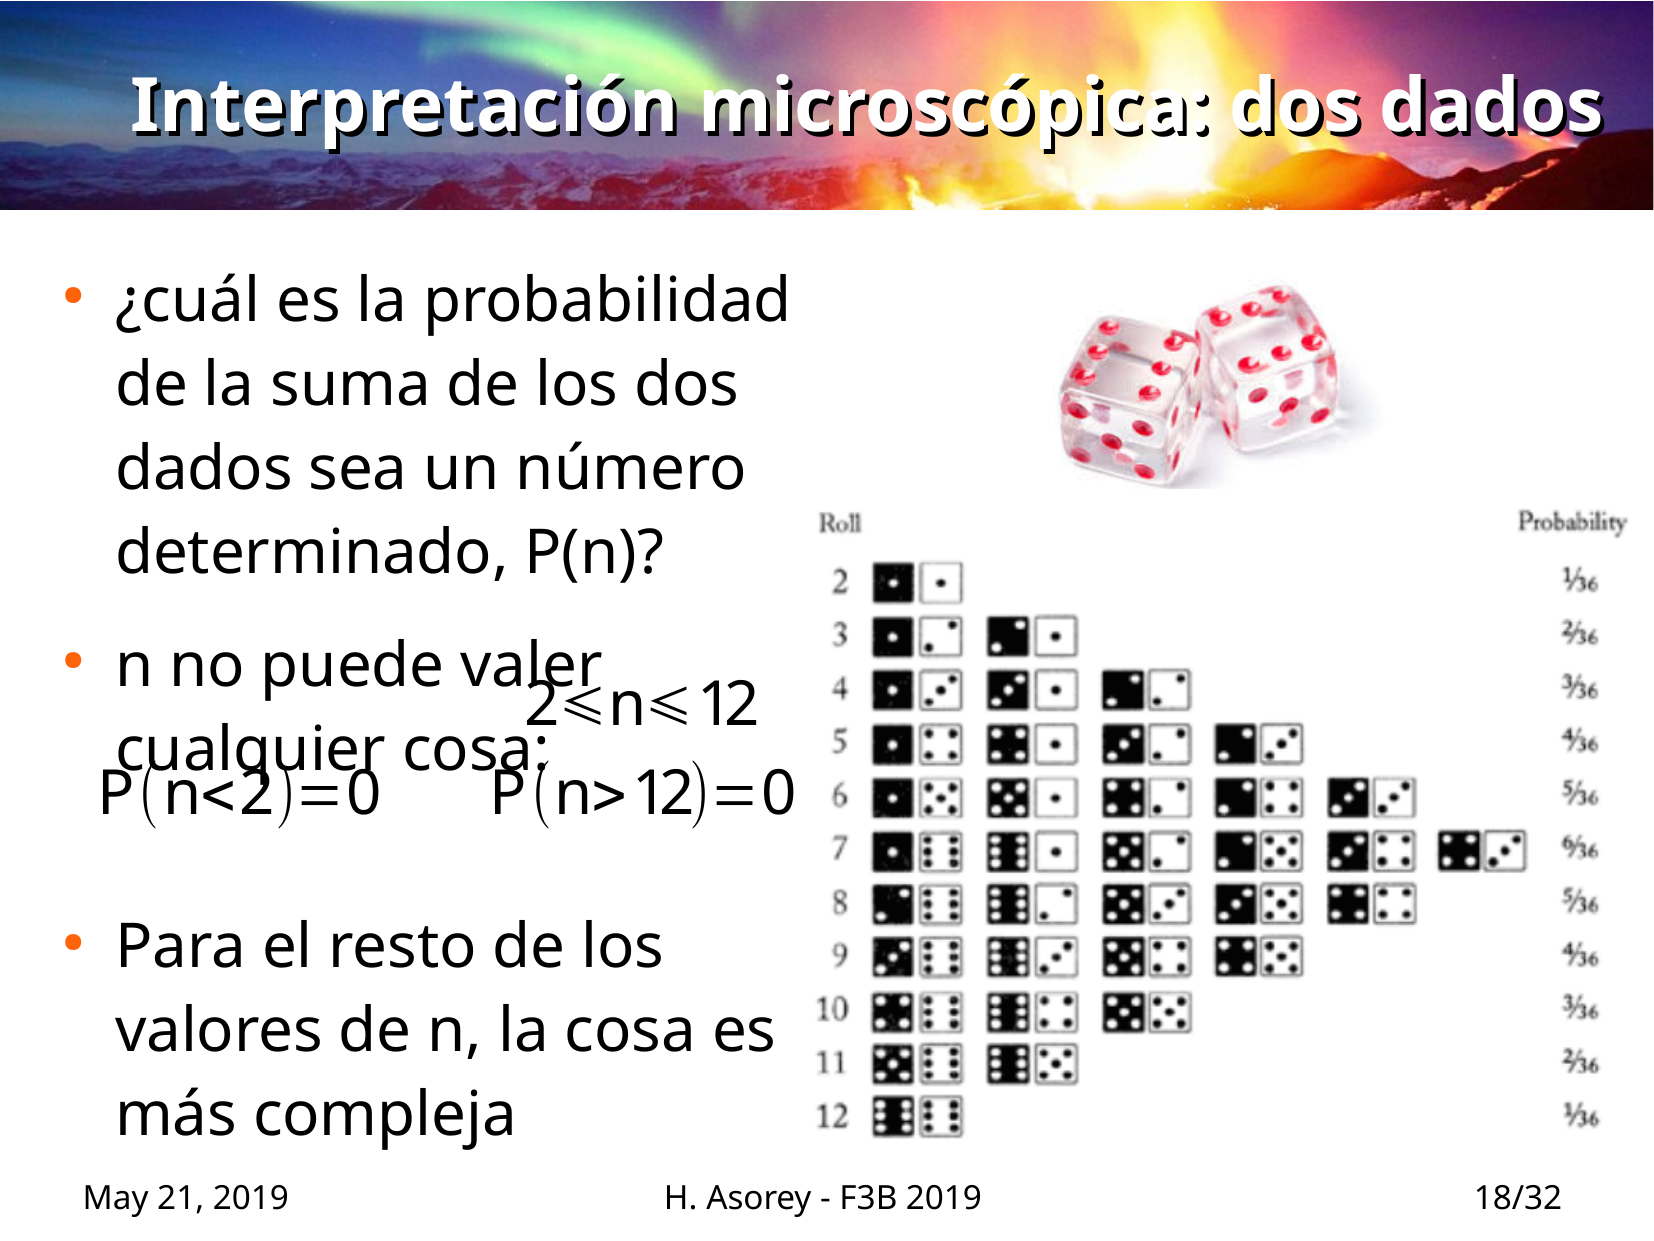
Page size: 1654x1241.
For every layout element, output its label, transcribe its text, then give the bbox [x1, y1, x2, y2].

picture [0, 1, 1654, 210]
list ¿cuál es la probabilidad de la suma de los dos dados sea un número determinado, P(n)? n no puede valer cualquier cosa: Para el resto de los valores de n, la cosa es más compleja [45, 255, 807, 1156]
chart [518, 665, 757, 742]
title Interpretación microscópica: dos dados [45, 15, 1606, 191]
picture [778, 242, 1642, 1151]
chart [91, 755, 811, 834]
